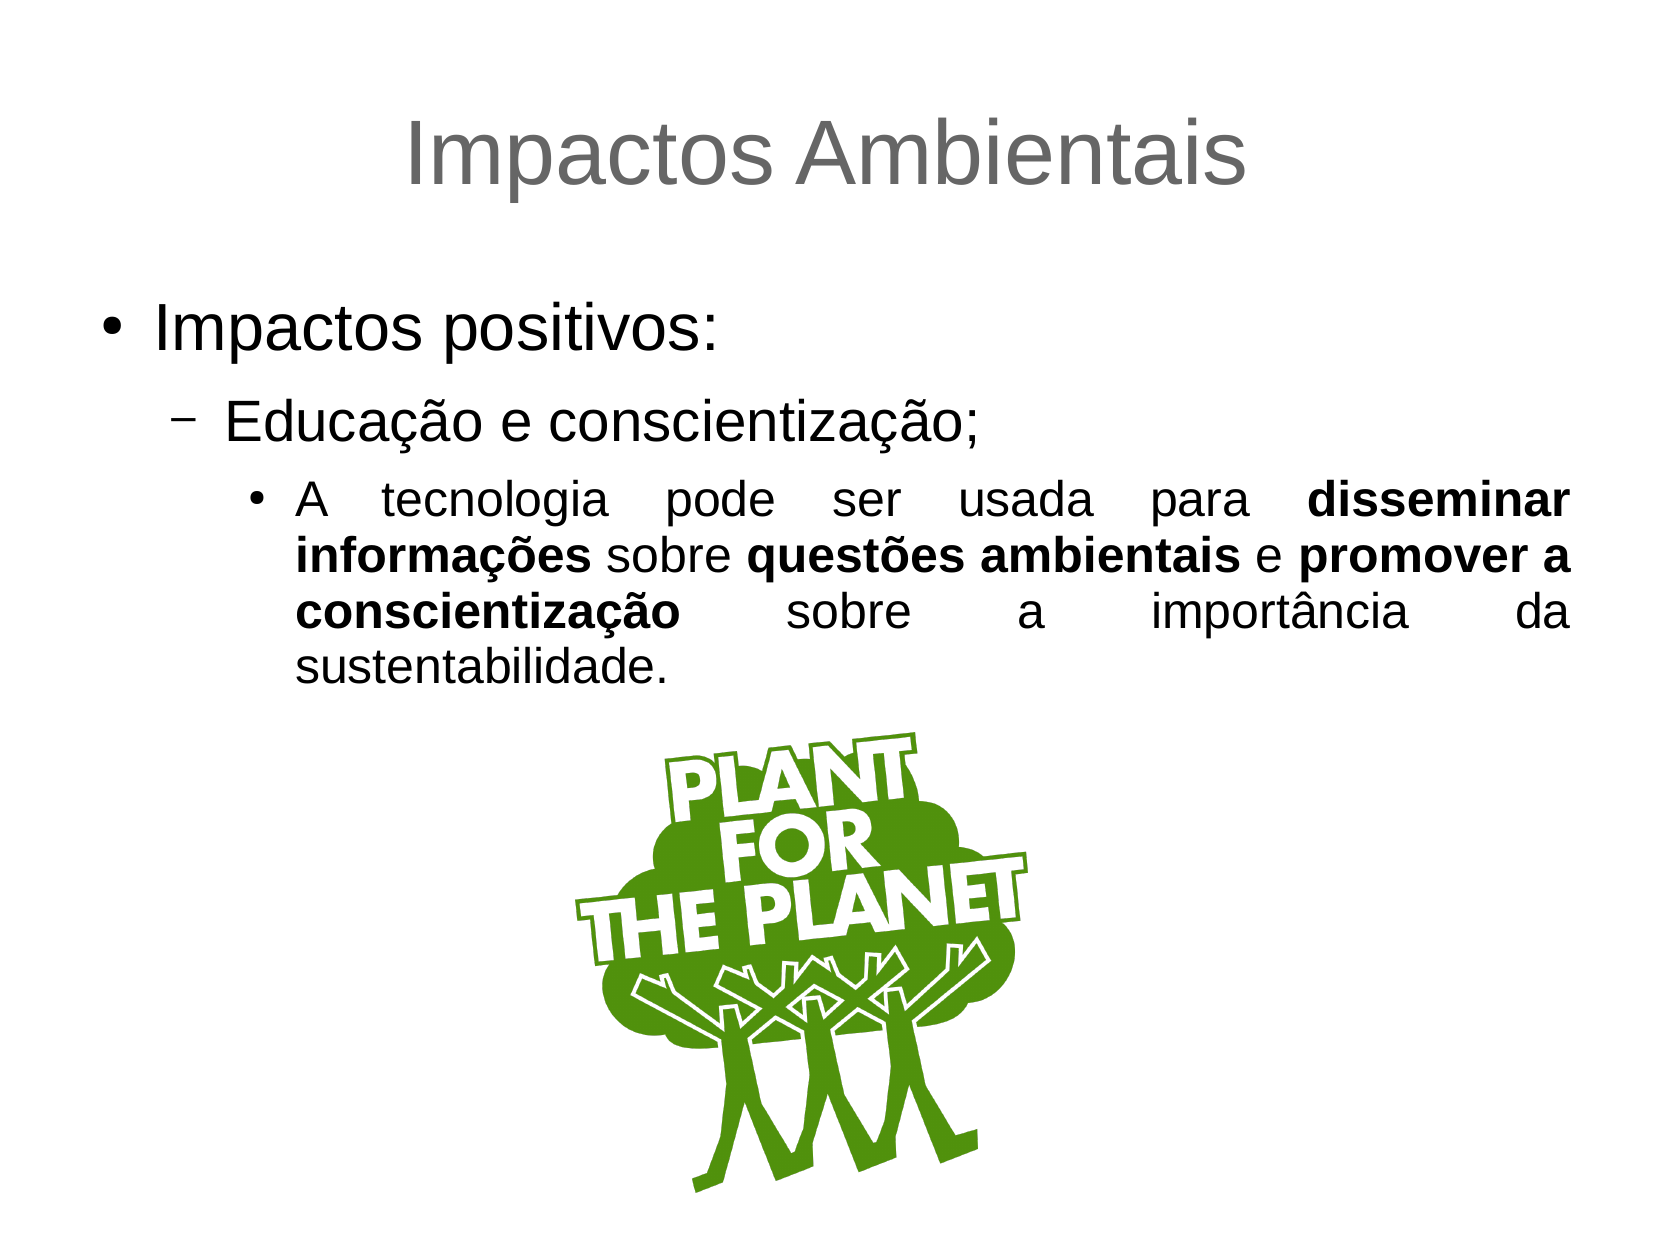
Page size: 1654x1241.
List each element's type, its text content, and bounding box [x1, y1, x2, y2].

list Impactos positivos: Educação e conscientização; A tecnologia pode ser usada para disseminar informações sobre questões ambientais e promover a conscientização sobre a importância da sustentabilidade. [82, 290, 1571, 1158]
picture [575, 732, 1028, 1193]
title Impactos Ambientais [82, 49, 1571, 257]
